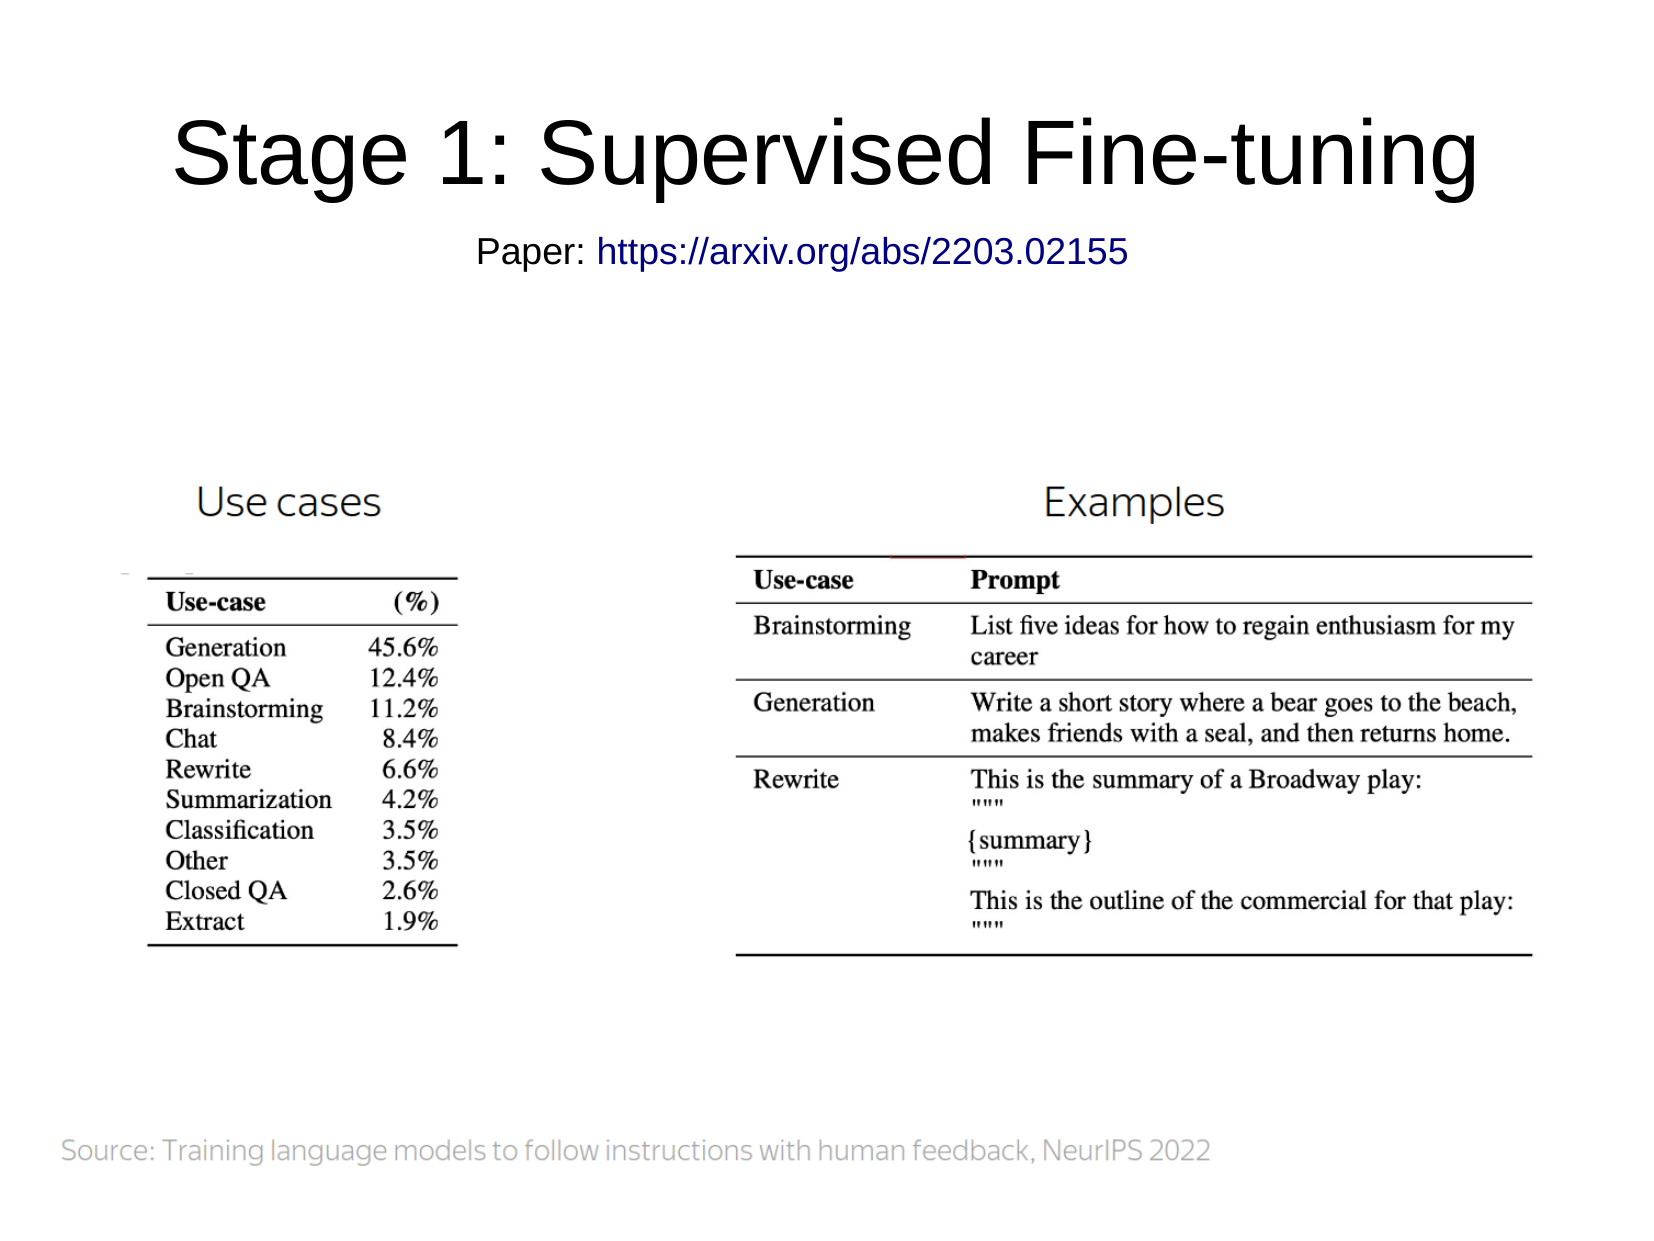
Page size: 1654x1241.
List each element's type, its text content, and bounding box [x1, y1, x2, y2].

picture [0, 378, 1654, 1179]
title Stage 1: Supervised Fine-tuning [82, 49, 1571, 257]
text_box Paper: https://arxiv.org/abs/2203.02155 [461, 223, 1216, 322]
